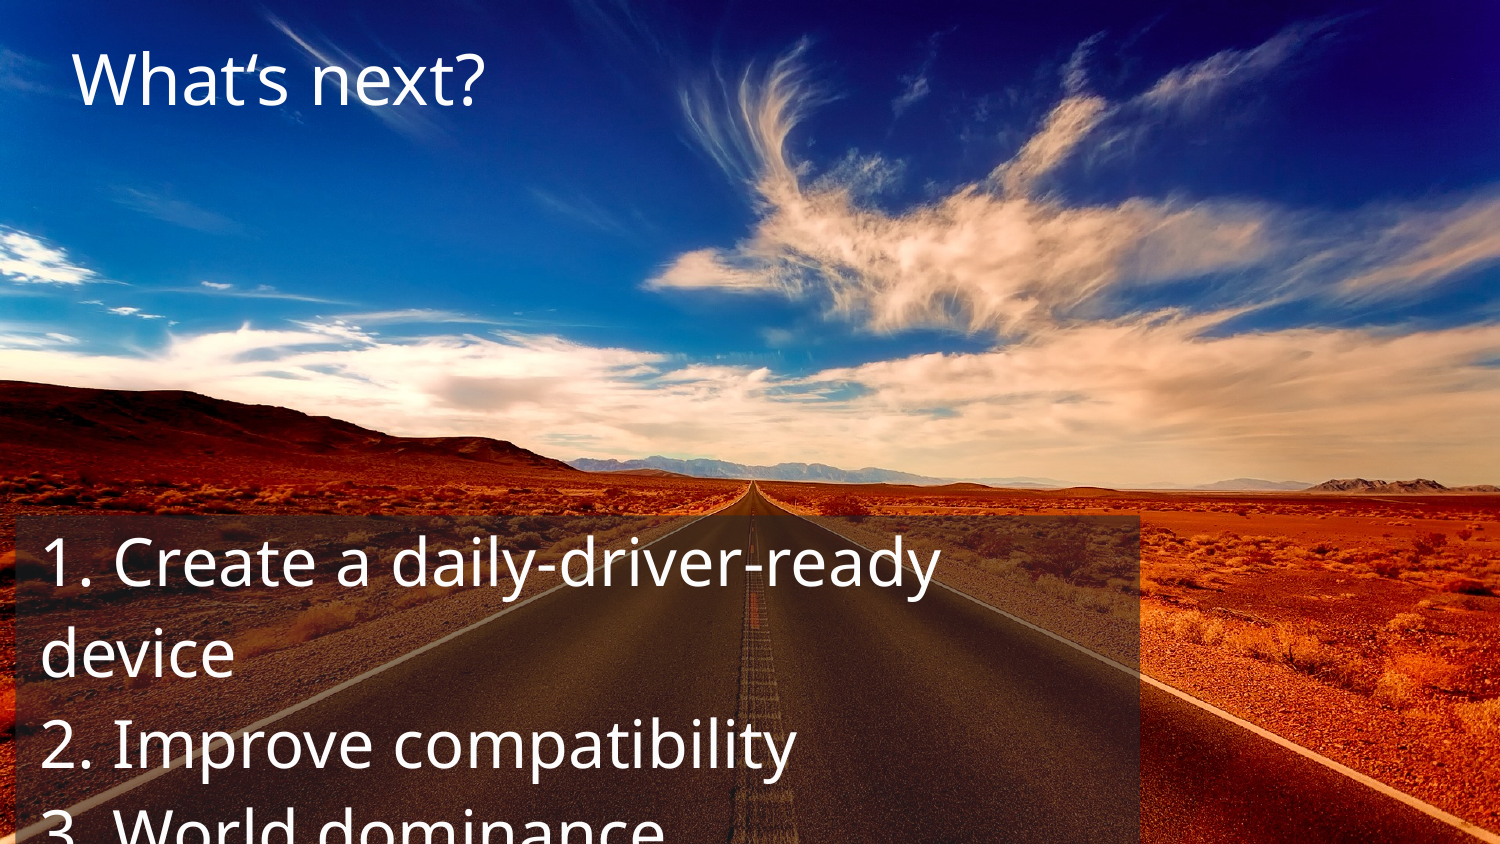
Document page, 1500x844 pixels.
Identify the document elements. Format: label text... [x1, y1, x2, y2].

picture [0, 0, 1500, 844]
title What‘s next? [0, 0, 954, 172]
text_box 1. Create a daily-driver-ready device 2. Improve compatibility 3. World dominance [15, 567, 1141, 827]
